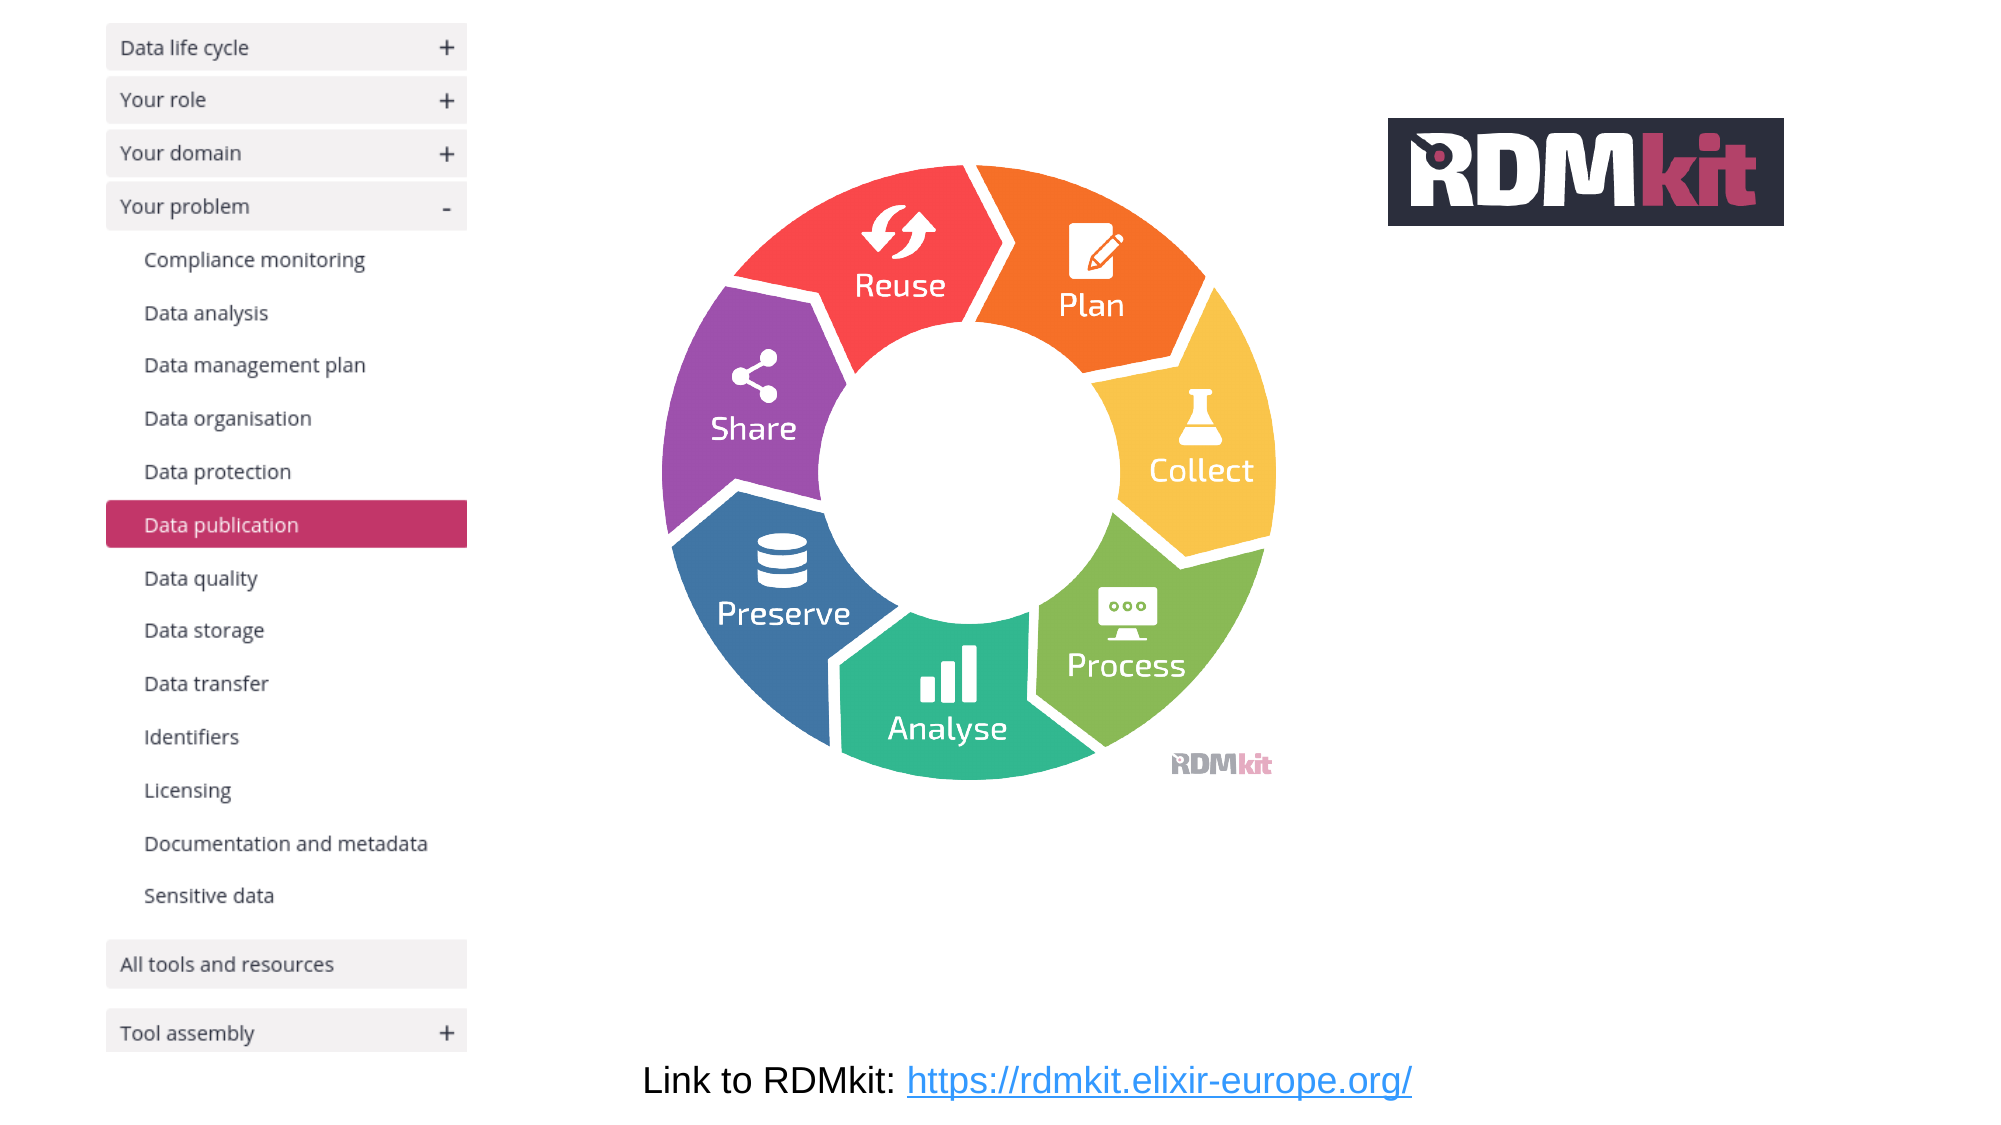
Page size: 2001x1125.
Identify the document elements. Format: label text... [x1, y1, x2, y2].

text_box Link to RDMkit: https://rdmkit.elixir-europe.org/ [627, 1048, 1428, 1109]
picture [662, 165, 1276, 780]
picture [1388, 118, 1784, 226]
picture [106, 23, 467, 1052]
